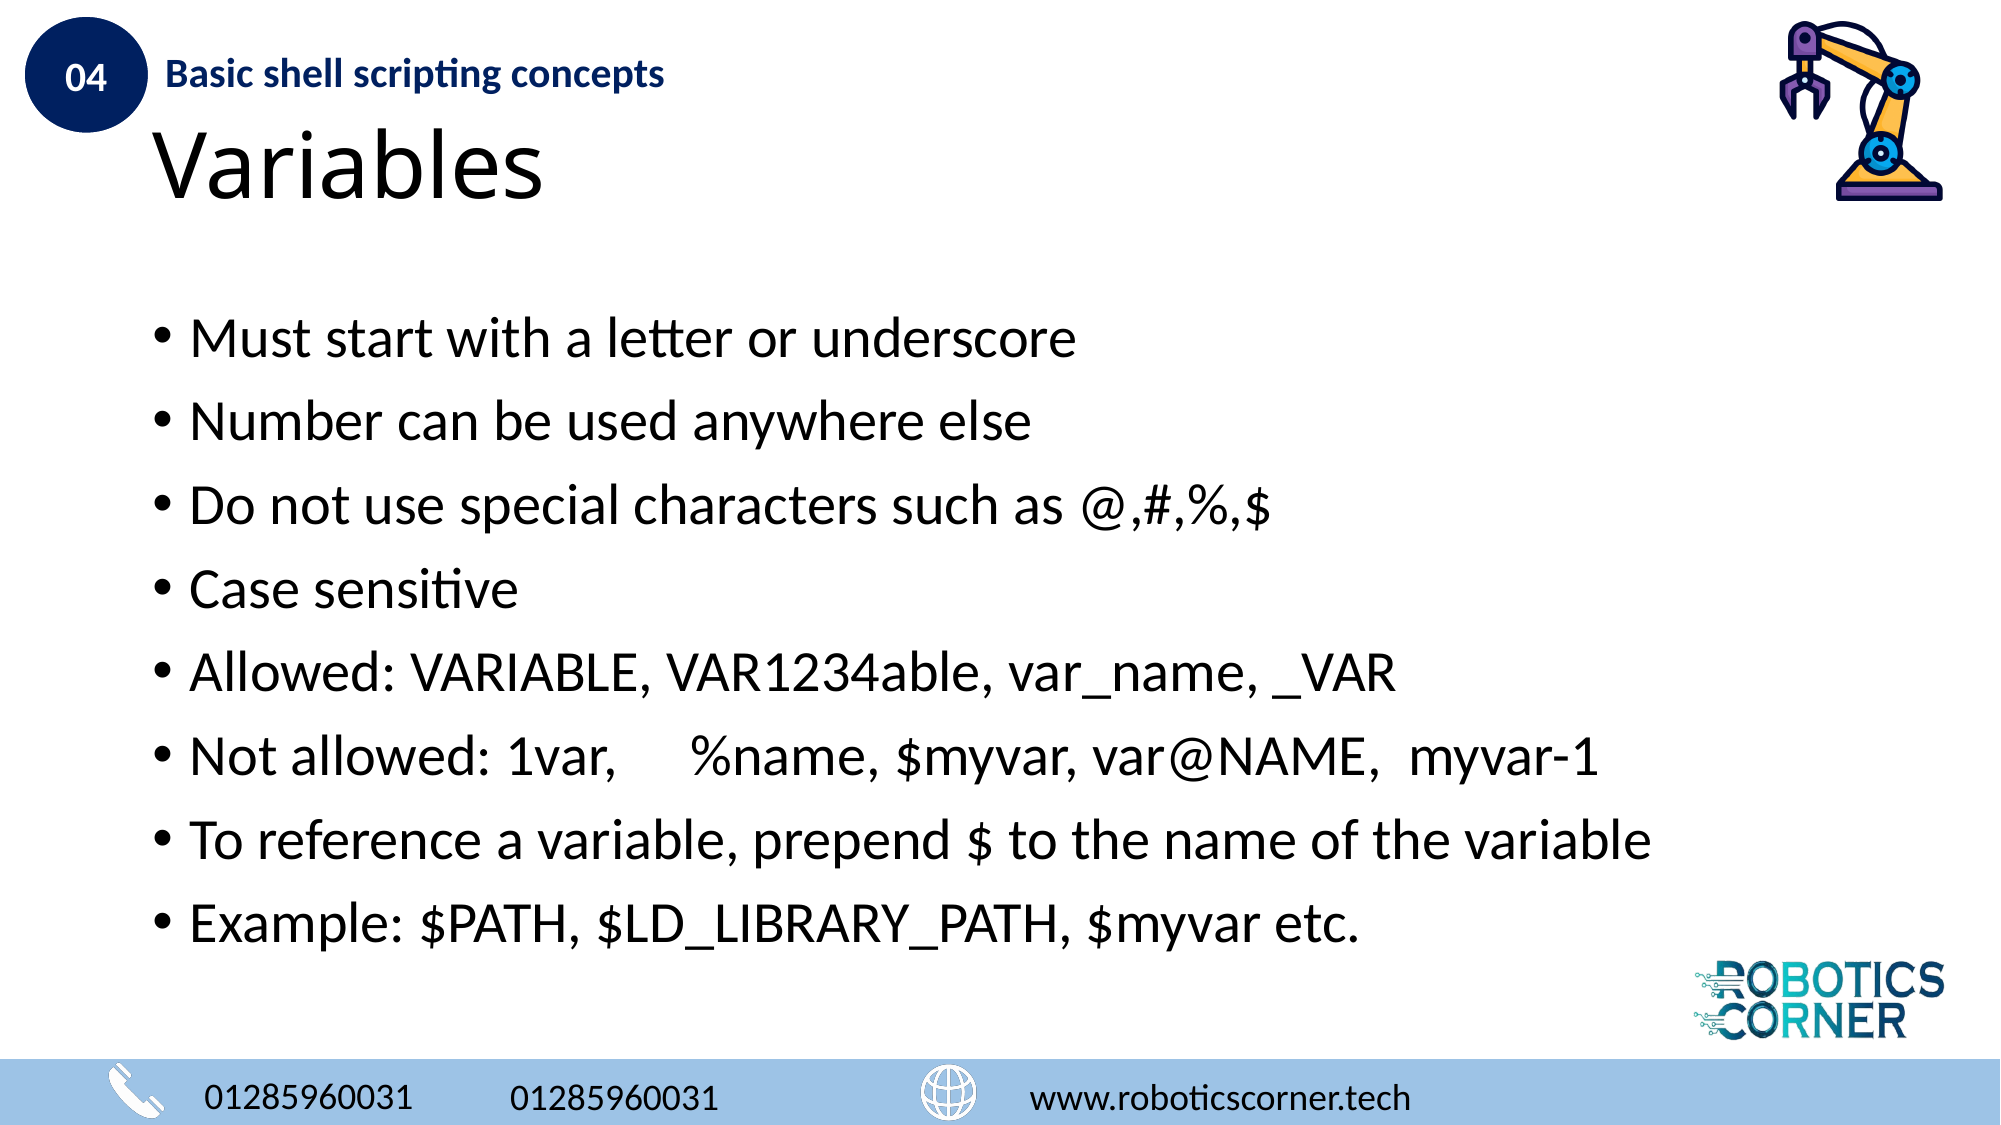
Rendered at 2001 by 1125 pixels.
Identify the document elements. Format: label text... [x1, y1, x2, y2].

text_box www.roboticscorner.tech [1014, 1065, 1546, 1125]
picture [915, 1059, 981, 1125]
picture [1680, 859, 1953, 1125]
text_box [1953, 1059, 2000, 1125]
text_box Basic shell scripting concepts [150, 38, 705, 154]
picture [1771, 21, 1951, 201]
picture [103, 1057, 170, 1124]
title Variables [137, 59, 1863, 278]
list Must start with a letter or underscore Number can be used anywhere else Do not use special characters such as @,#,%,$ Case sensitive Allowed: VARIABLE, VAR1234able, var_name, _VAR Not allowed: 1var, %name, $myvar, var@NAME, myvar-1 To reference a variable, prepend $ to the name of the variable Example: $PATH, $LD_LIBRARY_PATH, $myvar etc. [137, 299, 1863, 1014]
text_box 04 [22, 14, 150, 136]
text_box 01285960031 [495, 1064, 827, 1125]
text_box 01285960031 [189, 1064, 495, 1125]
text_box [0, 1059, 915, 1125]
text_box [981, 1059, 1680, 1125]
